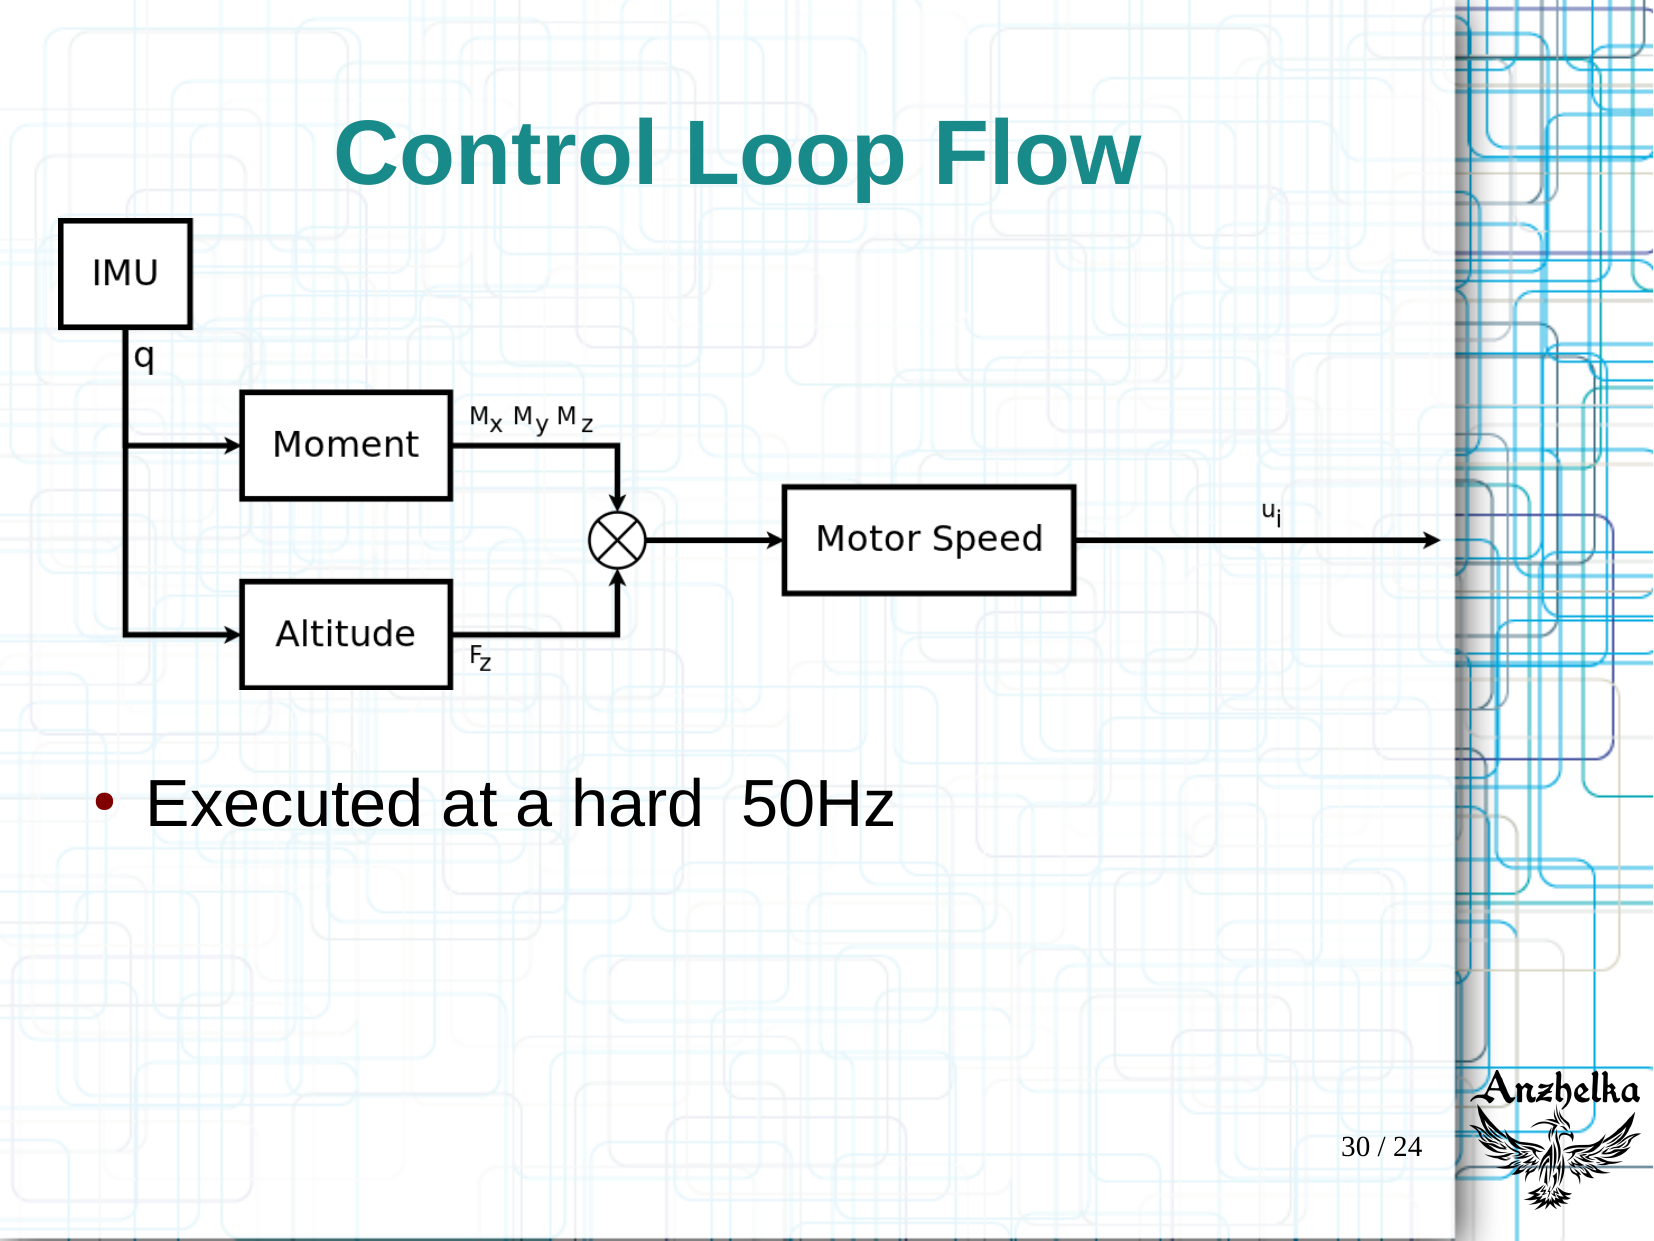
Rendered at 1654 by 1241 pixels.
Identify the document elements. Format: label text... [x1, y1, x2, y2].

title Control Loop Flow [58, 49, 1417, 218]
picture [0, 0, 1654, 1241]
list Executed at a hard 50Hz [75, 766, 1410, 1171]
